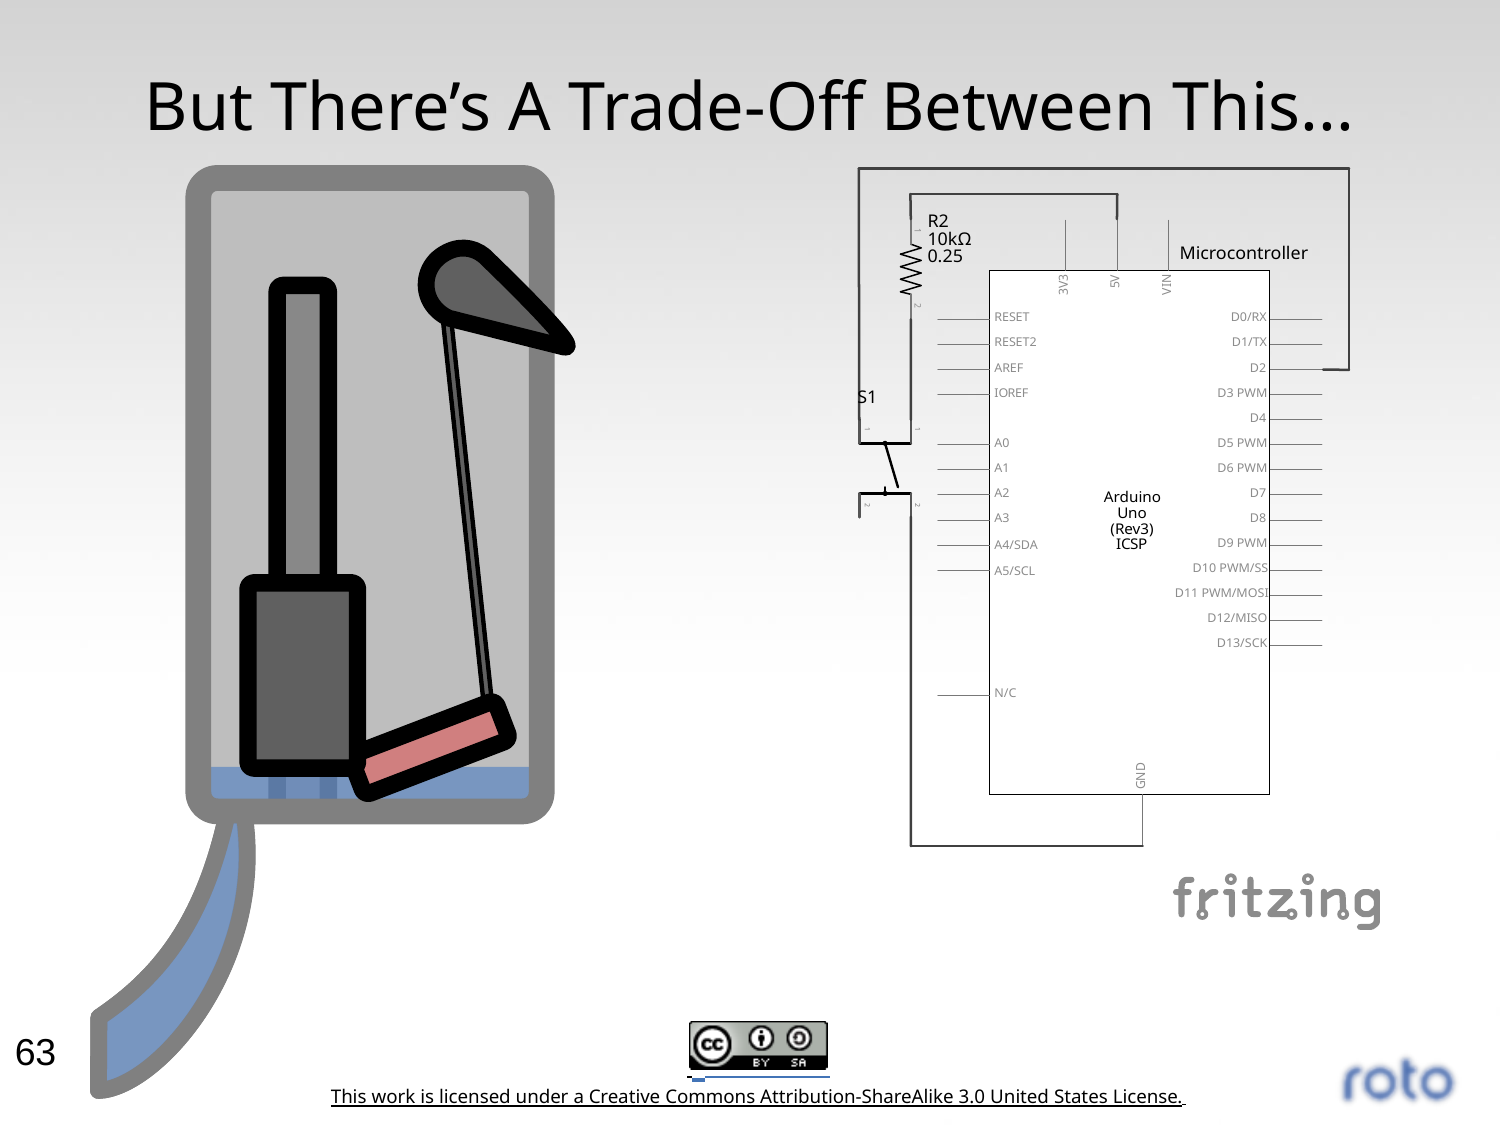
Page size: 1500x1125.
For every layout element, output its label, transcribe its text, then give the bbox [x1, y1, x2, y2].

picture [0, 0, 1500, 1125]
title But There’s A Trade-Off Between This... [112, 49, 1388, 238]
